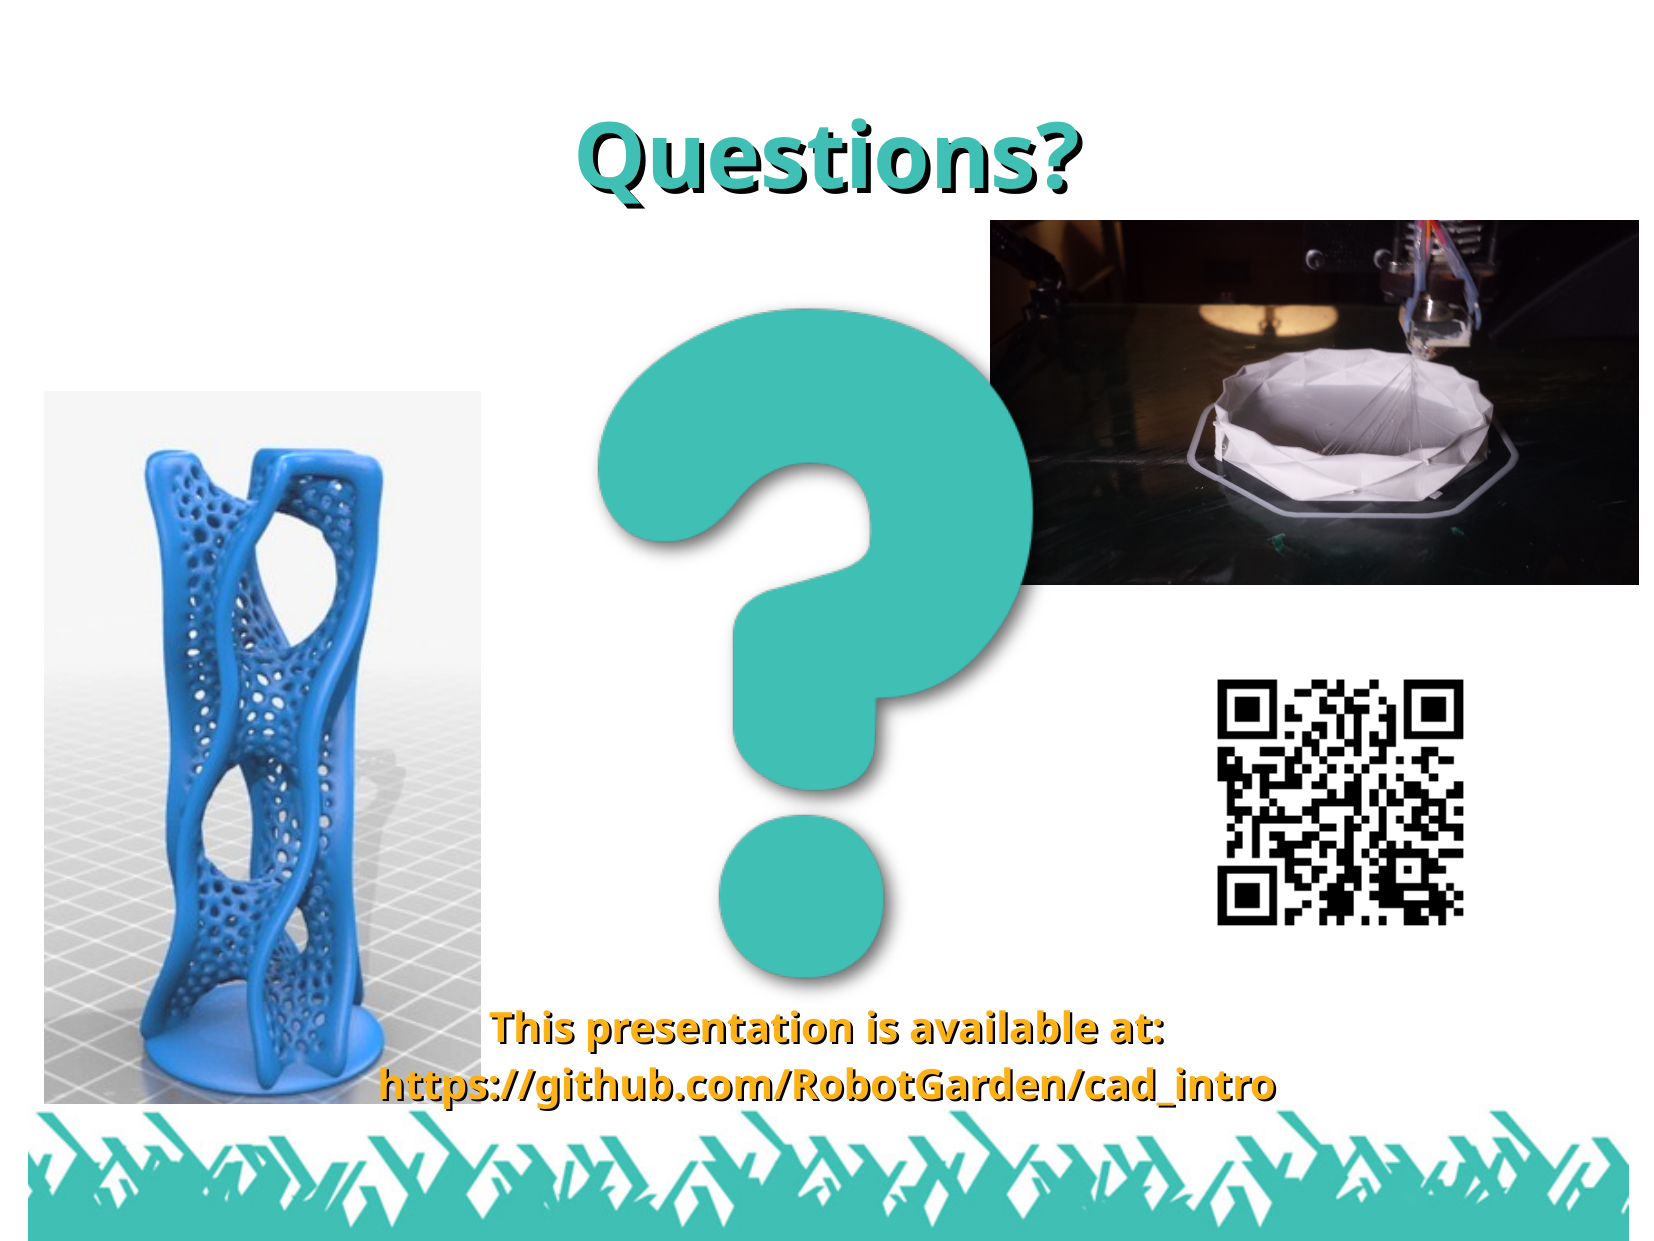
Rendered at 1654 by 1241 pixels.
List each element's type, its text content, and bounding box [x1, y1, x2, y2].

text_box This presentation is available at: https://github.com/RobotGarden/cad_intro [346, 989, 1308, 1105]
picture [28, 391, 1629, 1241]
title Questions? [82, 49, 1571, 257]
picture [1185, 647, 1498, 961]
picture [581, 220, 1639, 989]
